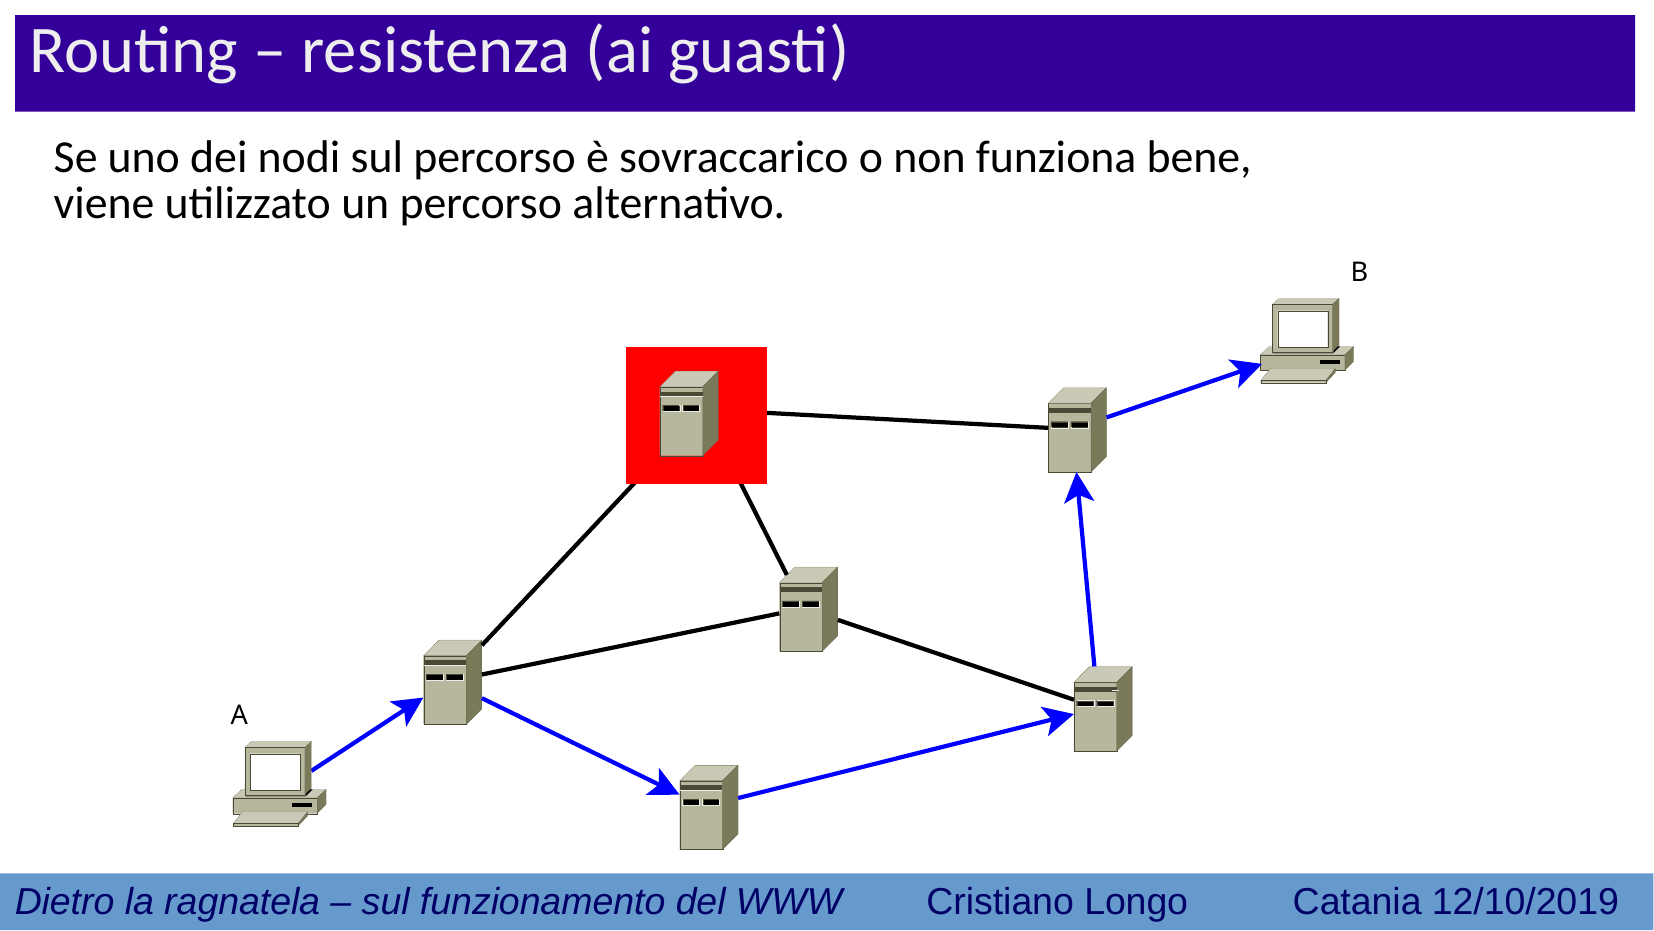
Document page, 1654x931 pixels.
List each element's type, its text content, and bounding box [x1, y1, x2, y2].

text_box Se uno dei nodi sul percorso è sovraccarico o non funziona bene, viene utilizzato un percorso alternativo. [38, 130, 1627, 238]
text_box Routing – resistenza (ai guasti) [15, 15, 1636, 112]
picture [230, 236, 1371, 871]
text_box Dietro la ragnatela – sul funzionamento del WWW Cristiano Longo Catania 12/10/2019 [0, 873, 1654, 931]
